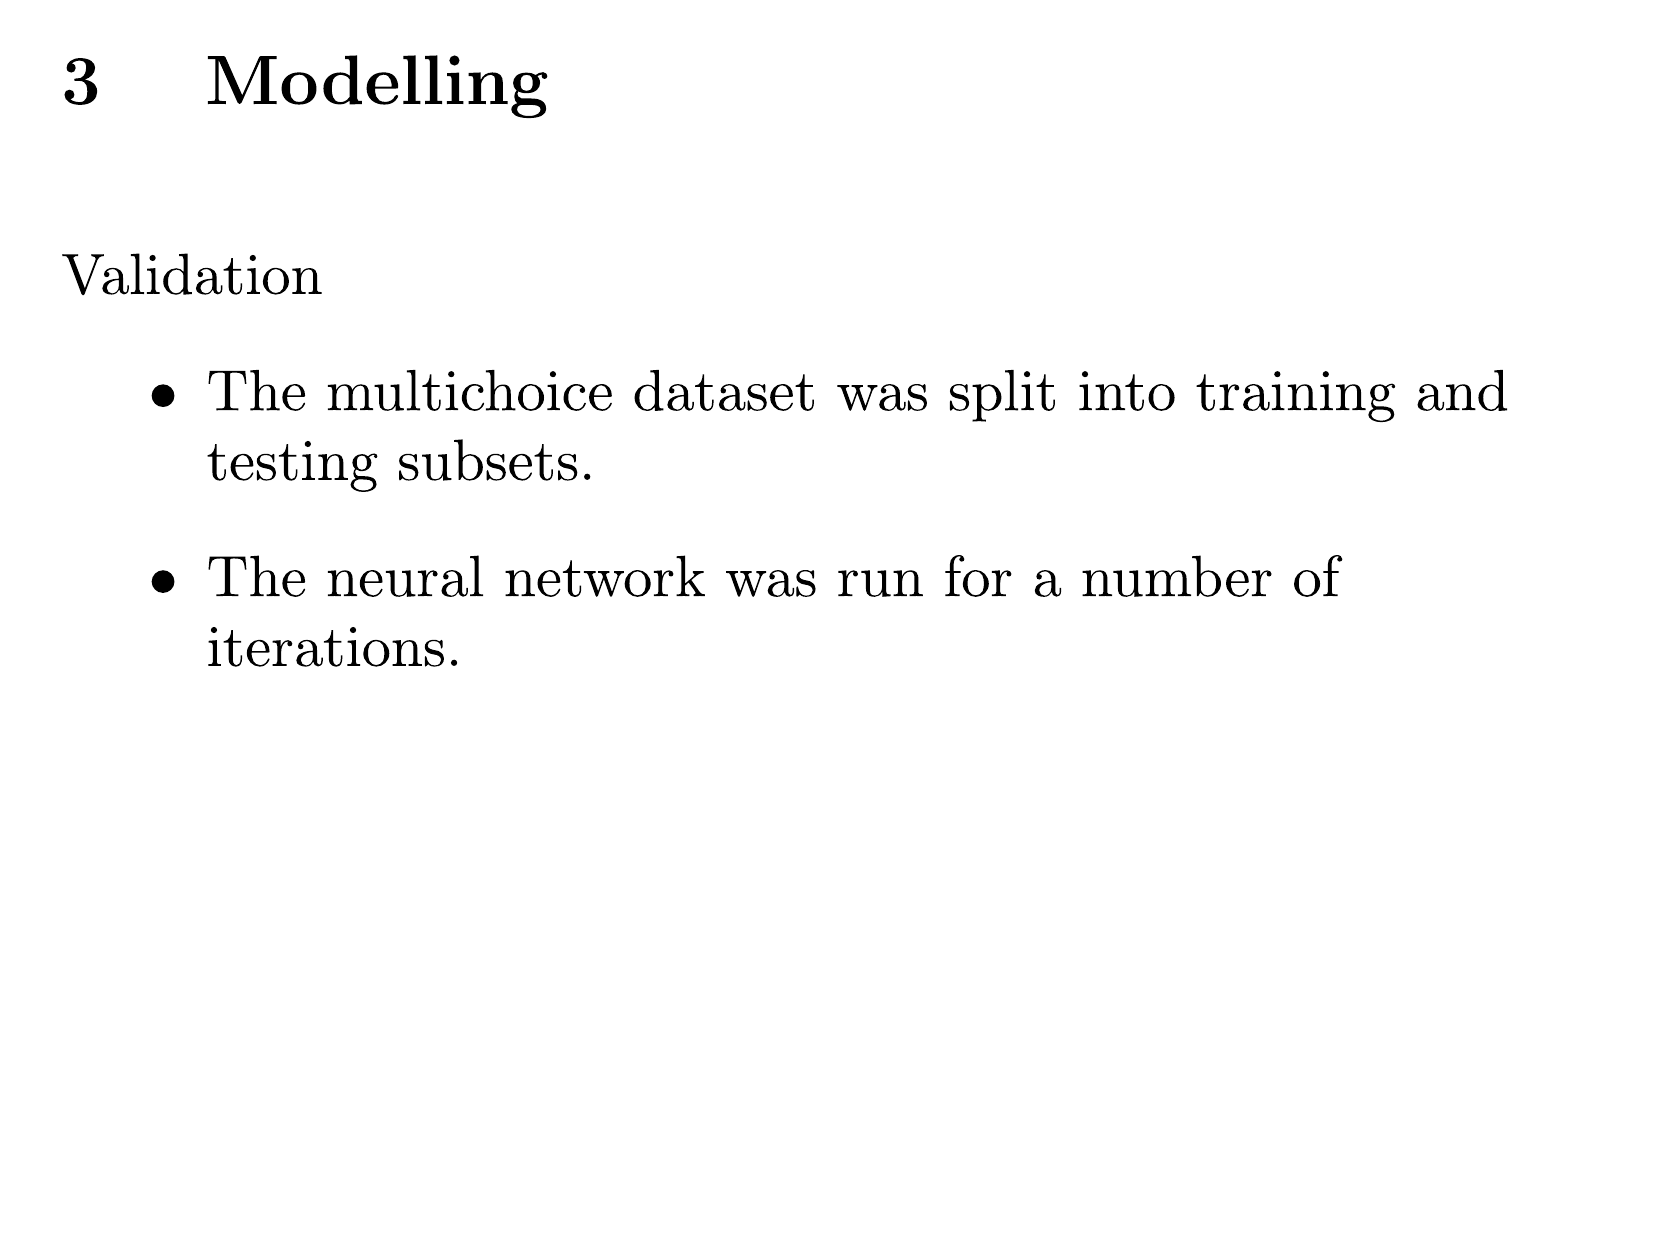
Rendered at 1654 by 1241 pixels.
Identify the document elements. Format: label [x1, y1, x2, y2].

text_box [61, 55, 1509, 667]
